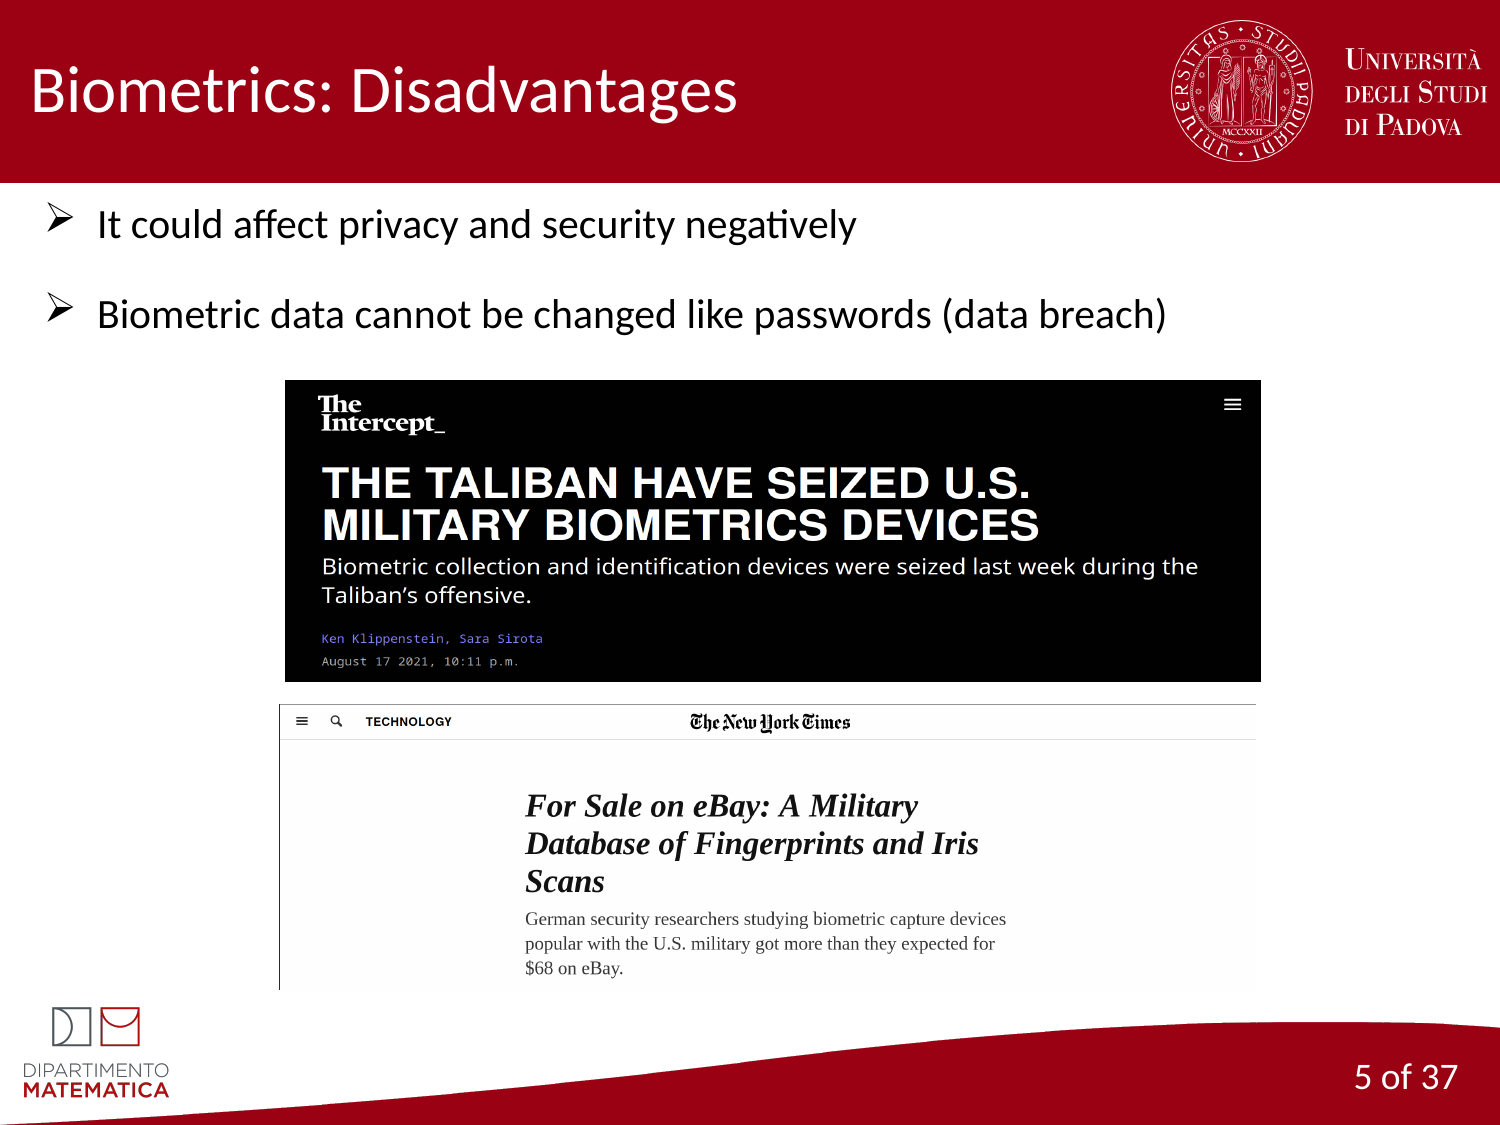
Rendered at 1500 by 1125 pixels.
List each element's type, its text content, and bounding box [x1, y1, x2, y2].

slide_number <number> of 37 [1136, 1044, 1474, 1104]
list It could affect privacy and security negatively Biometric data cannot be changed like passwords (data breach) [11, 195, 1500, 480]
picture [285, 380, 1261, 682]
picture [1171, 20, 1487, 162]
title Biometrics: Disadvantages [0, 0, 1159, 183]
picture [0, 1007, 1500, 1125]
picture [279, 704, 1256, 991]
